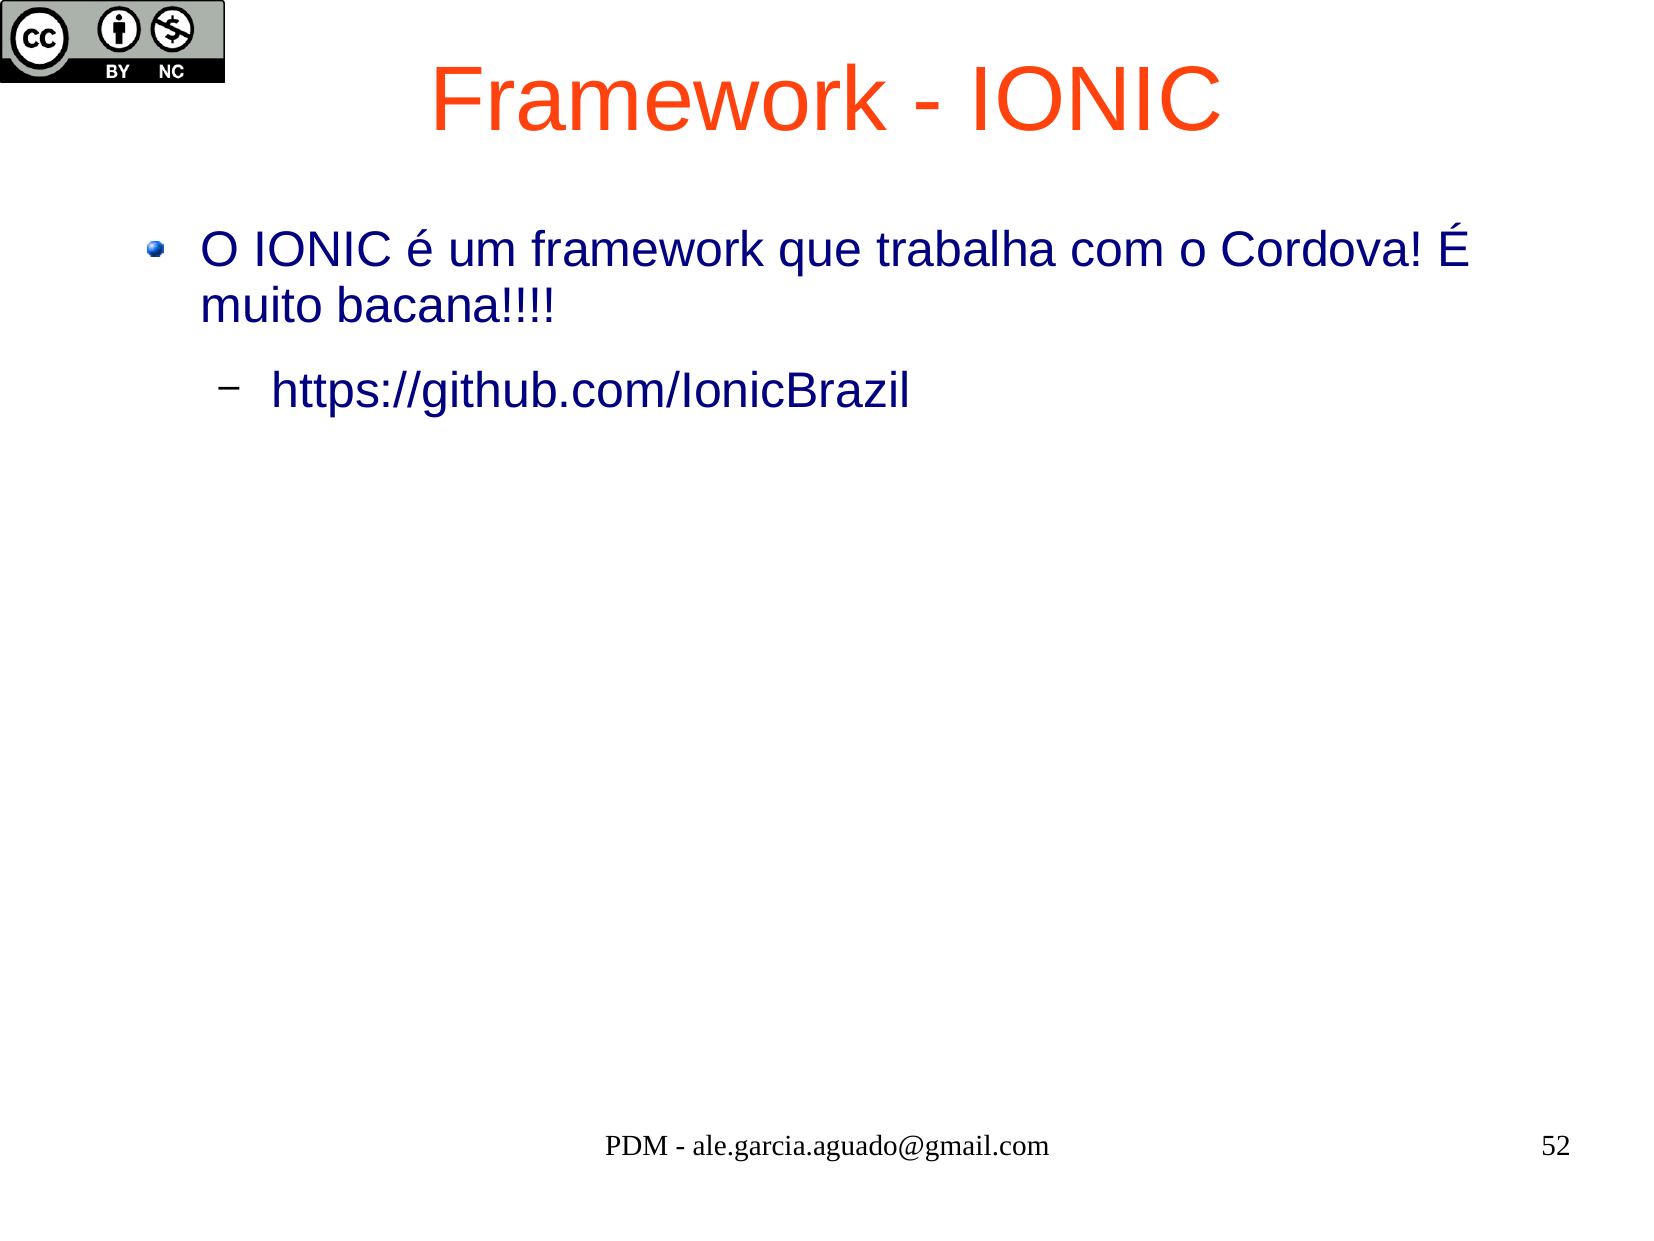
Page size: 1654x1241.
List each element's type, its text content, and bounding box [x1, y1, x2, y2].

list O IONIC é um framework que trabalha com o Cordova! É muito bacana!!!! https://github.com/IonicBrazil [129, 221, 1601, 1087]
title Framework - IONIC [82, 31, 1571, 166]
picture [0, 0, 225, 83]
